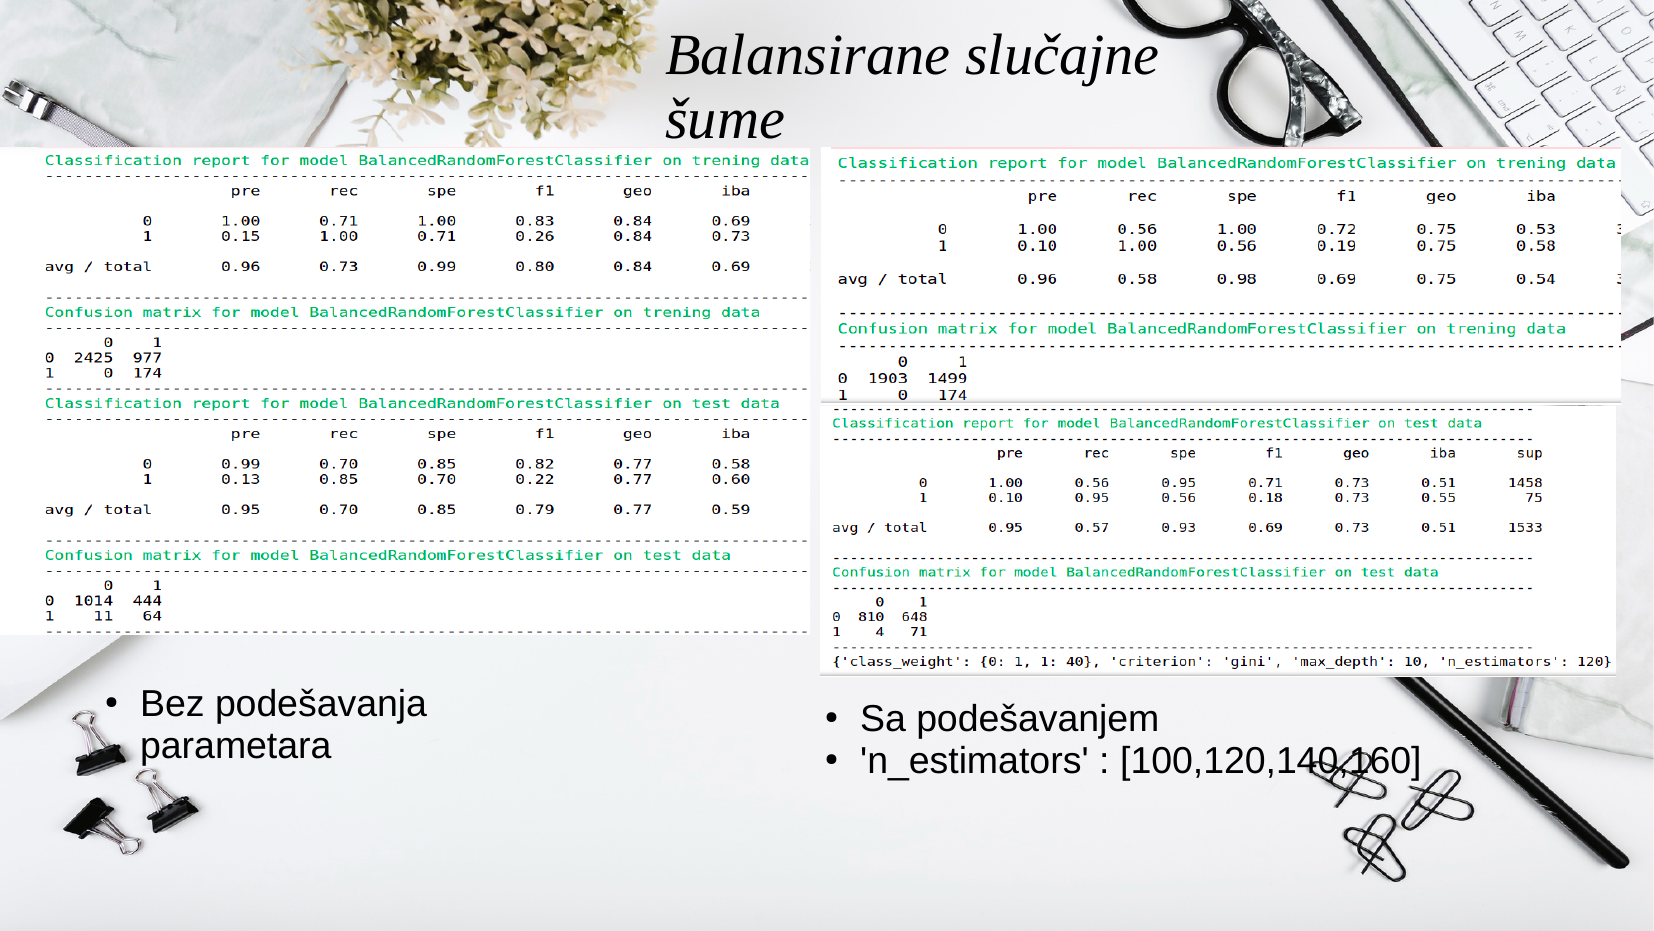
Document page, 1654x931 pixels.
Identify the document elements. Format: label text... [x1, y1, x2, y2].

text_box Balansirane slučajne šume [615, 15, 1201, 159]
text_box Sa podešavanjem 'n_estimators' : [100,120,140,160] [810, 690, 1486, 789]
text_box Bez podešavanja parametara [90, 675, 571, 774]
picture [0, 0, 1654, 931]
